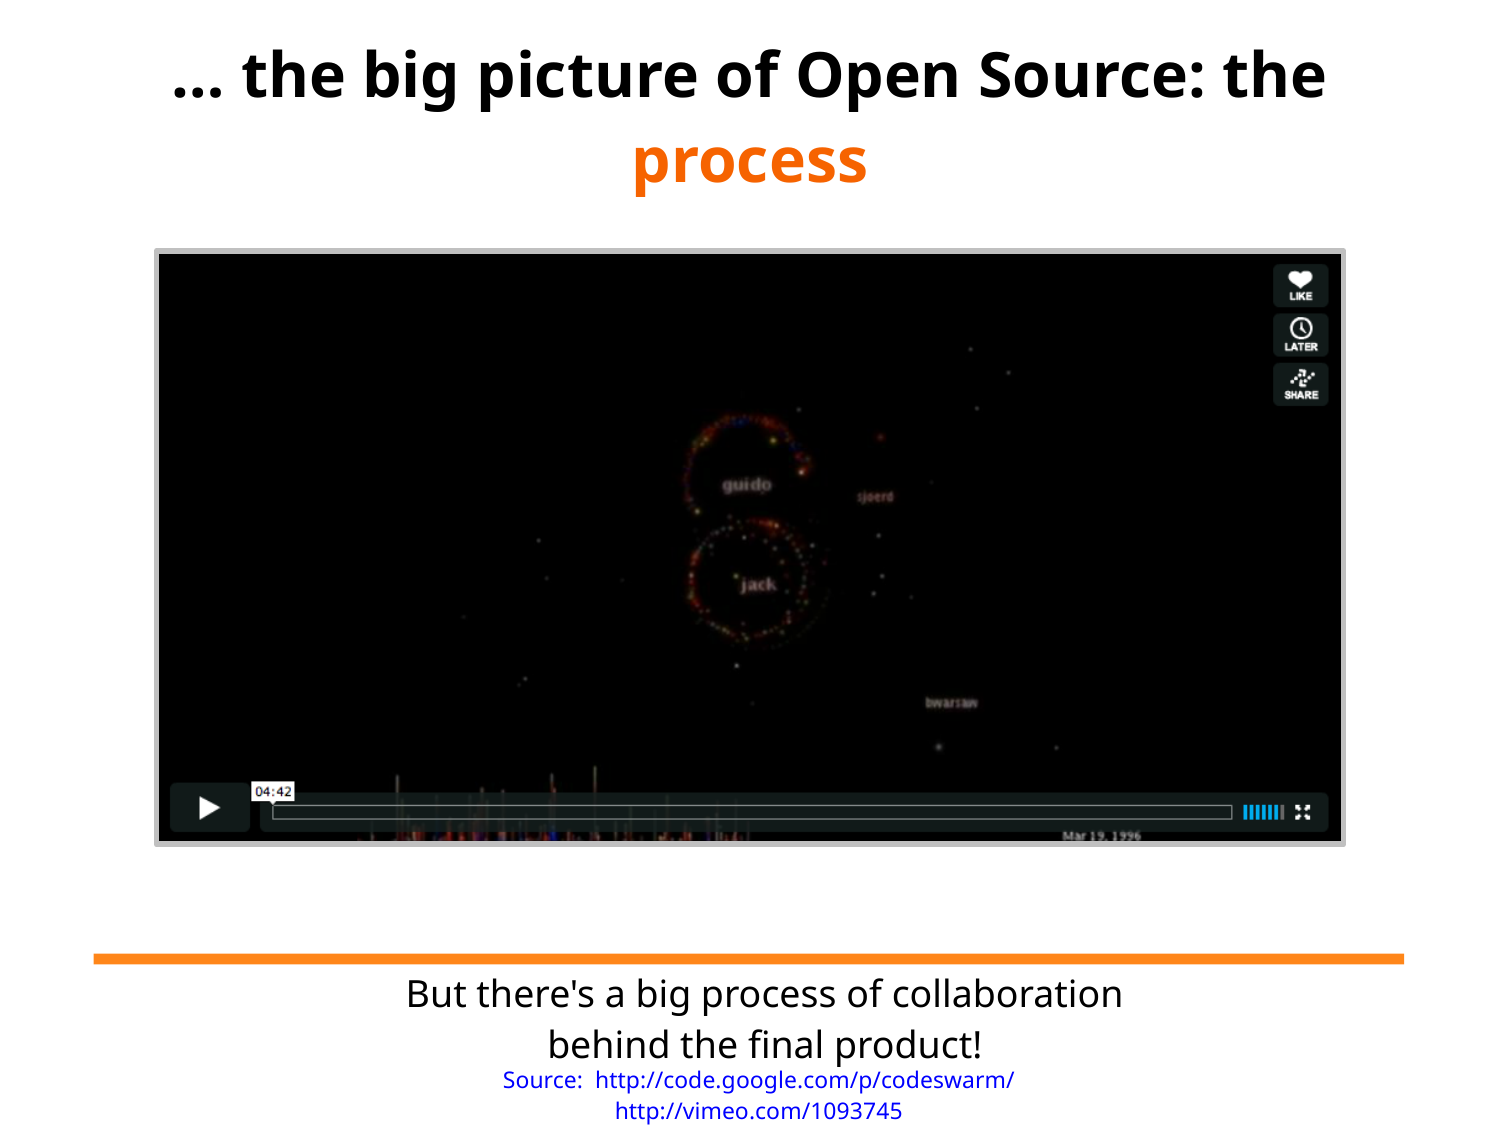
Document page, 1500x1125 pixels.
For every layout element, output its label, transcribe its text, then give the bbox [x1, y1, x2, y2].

text_box Source: http://code.google.com/p/codeswarm/ http://vimeo.com/1093745 [488, 1056, 945, 1123]
text_box But there's a big process of collaboration behind the final product! [382, 960, 1148, 1064]
title … the big picture of Open Source: the process [75, 44, 1426, 188]
picture [0, 0, 1500, 1125]
